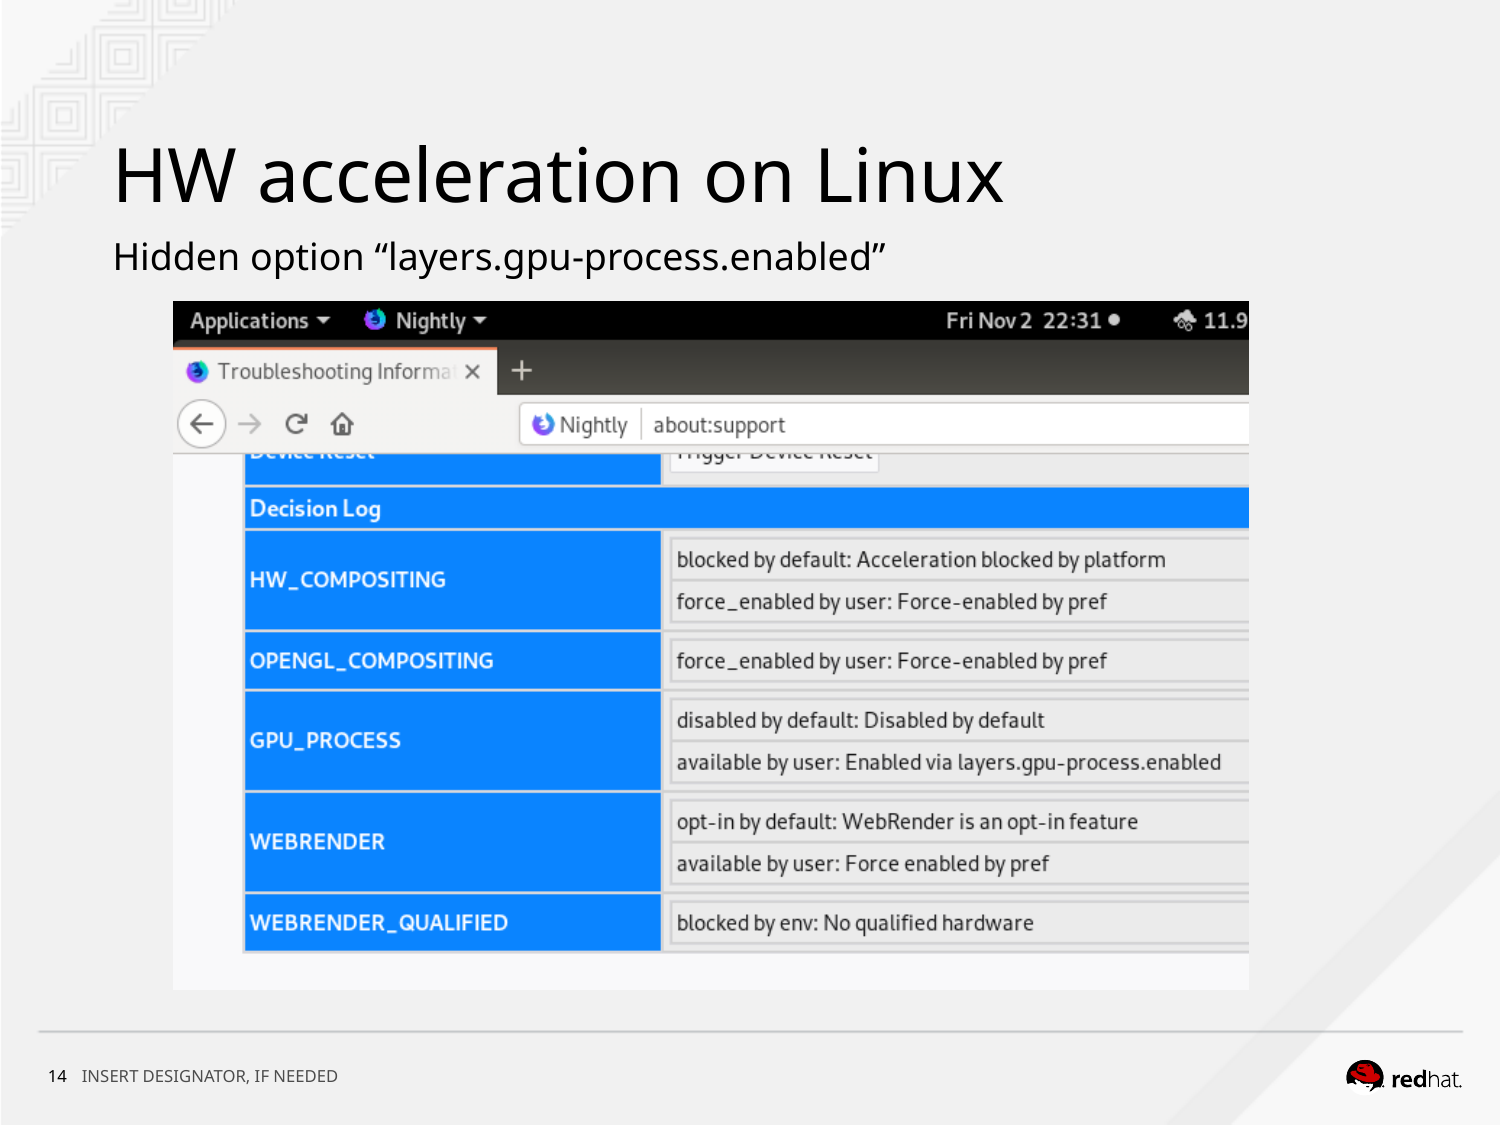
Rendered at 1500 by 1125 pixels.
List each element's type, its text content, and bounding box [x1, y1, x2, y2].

picture [0, 0, 1500, 1125]
title HW acceleration on Linux [112, 0, 1388, 225]
text_box Hidden option “layers.gpu-process.enabled” [112, 230, 1388, 346]
